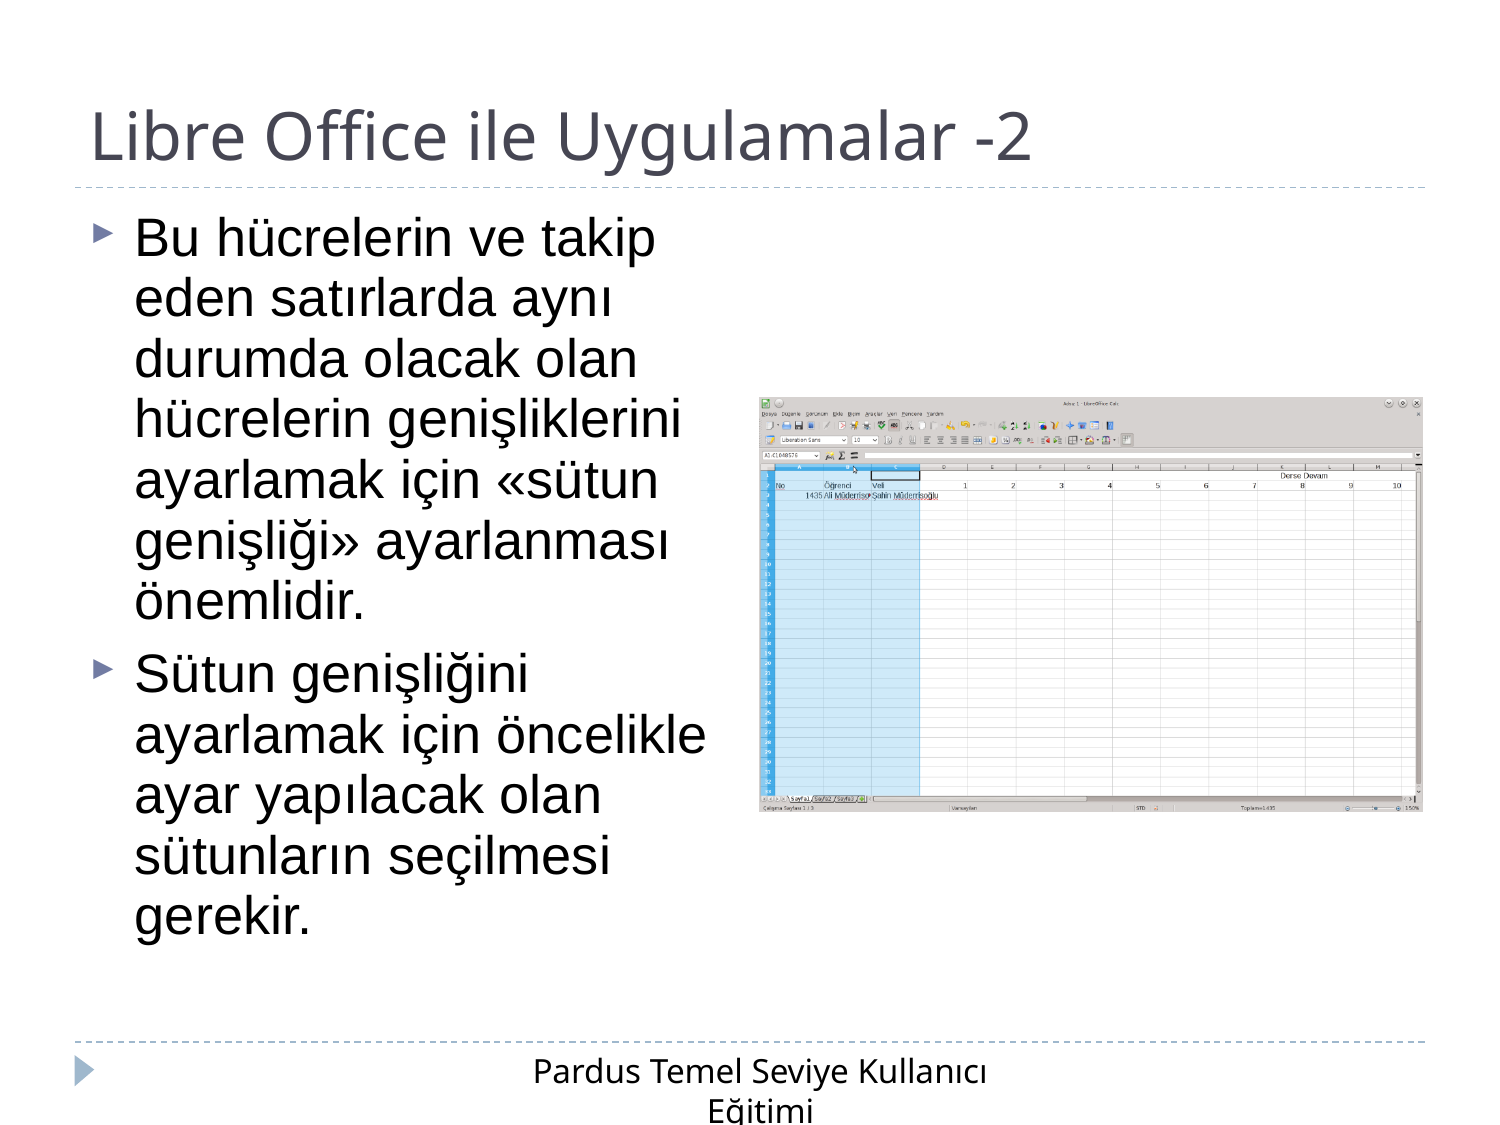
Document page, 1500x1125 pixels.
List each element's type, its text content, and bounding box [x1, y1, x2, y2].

list Bu hücrelerin ve takip eden satırlarda aynı durumda olacak olan hücrelerin genişliklerini ayarlamak için «sütun genişliği» ayarlanması önemlidir. Sütun genişliğini ayarlamak için öncelikle ayar yapılacak olan sütunların seçilmesi gerekir. [75, 200, 738, 1010]
title Libre Office ile Uygulamalar -2 [75, 37, 1425, 188]
picture [759, 397, 1423, 812]
